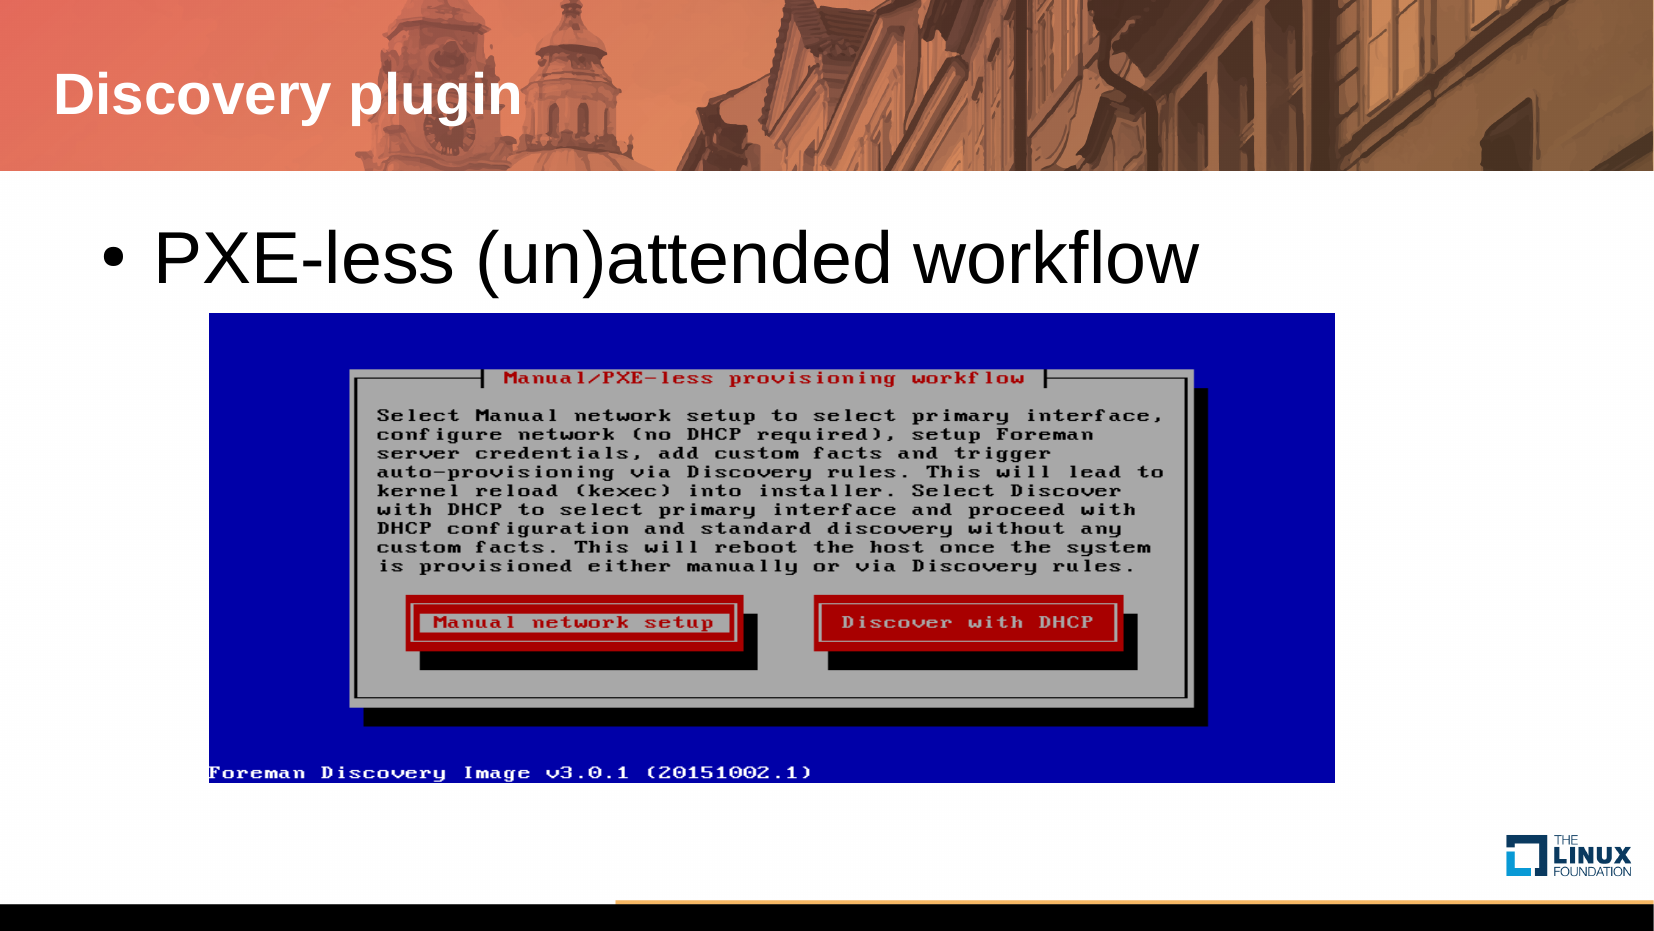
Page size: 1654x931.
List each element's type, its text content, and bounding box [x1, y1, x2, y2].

picture [0, 0, 1654, 931]
list PXE-less (un)attended workflow [82, 217, 1571, 757]
title Discovery plugin [53, 21, 1571, 167]
